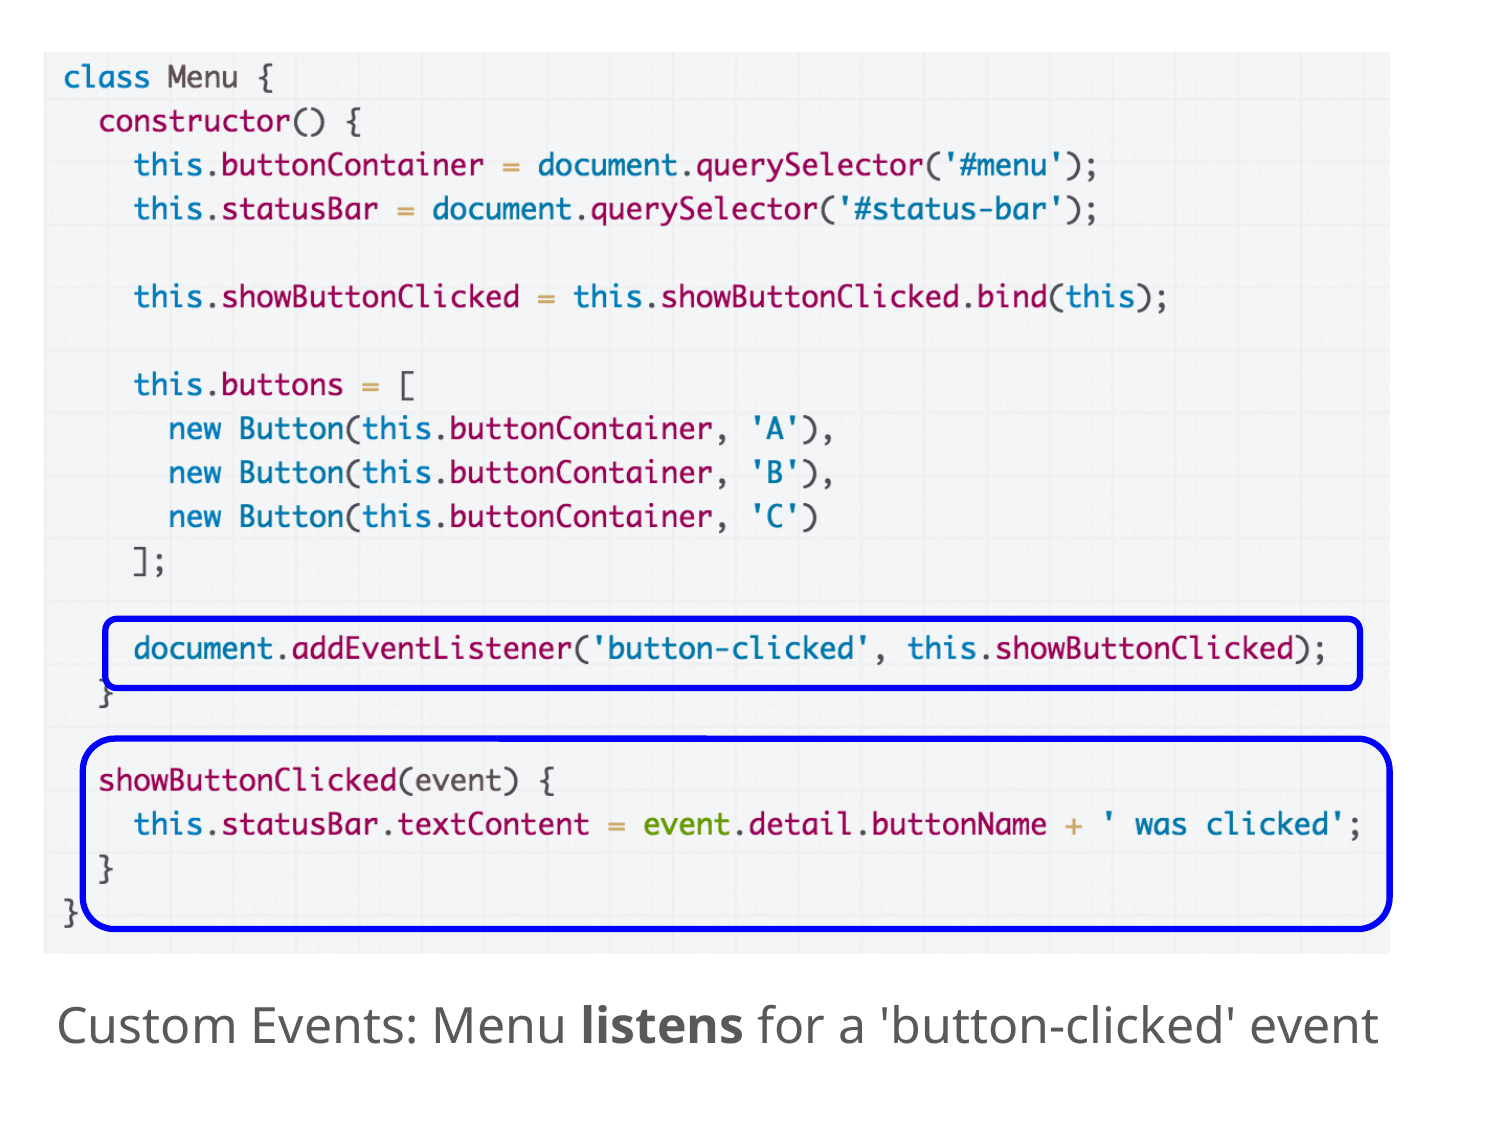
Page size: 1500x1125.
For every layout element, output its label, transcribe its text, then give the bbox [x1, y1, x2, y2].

list Custom Events: Menu listens for a 'button-clicked' event [17, 969, 1419, 1088]
picture [86, 742, 1386, 925]
picture [44, 52, 1390, 955]
